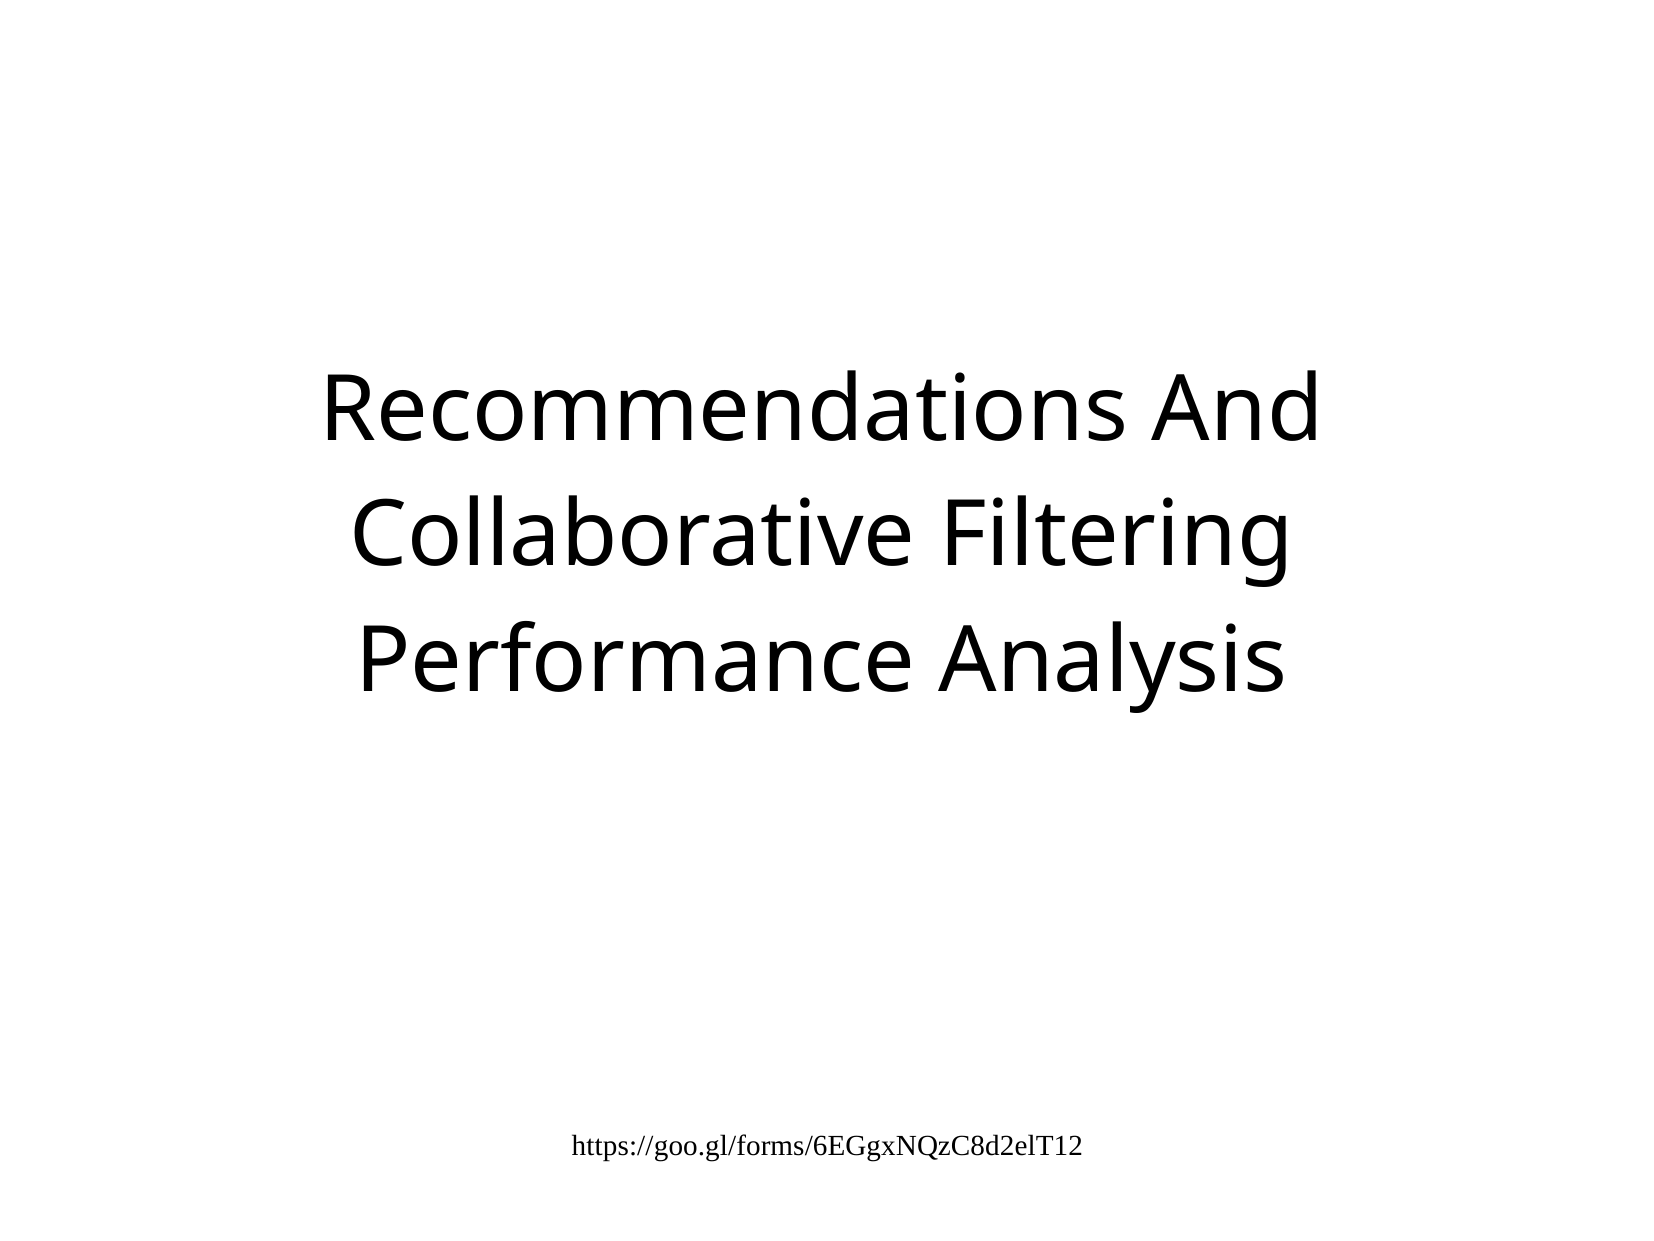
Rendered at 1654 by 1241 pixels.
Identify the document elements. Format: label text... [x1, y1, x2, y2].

title Recommendations And Collaborative Filtering Performance Analysis [77, 376, 1567, 685]
